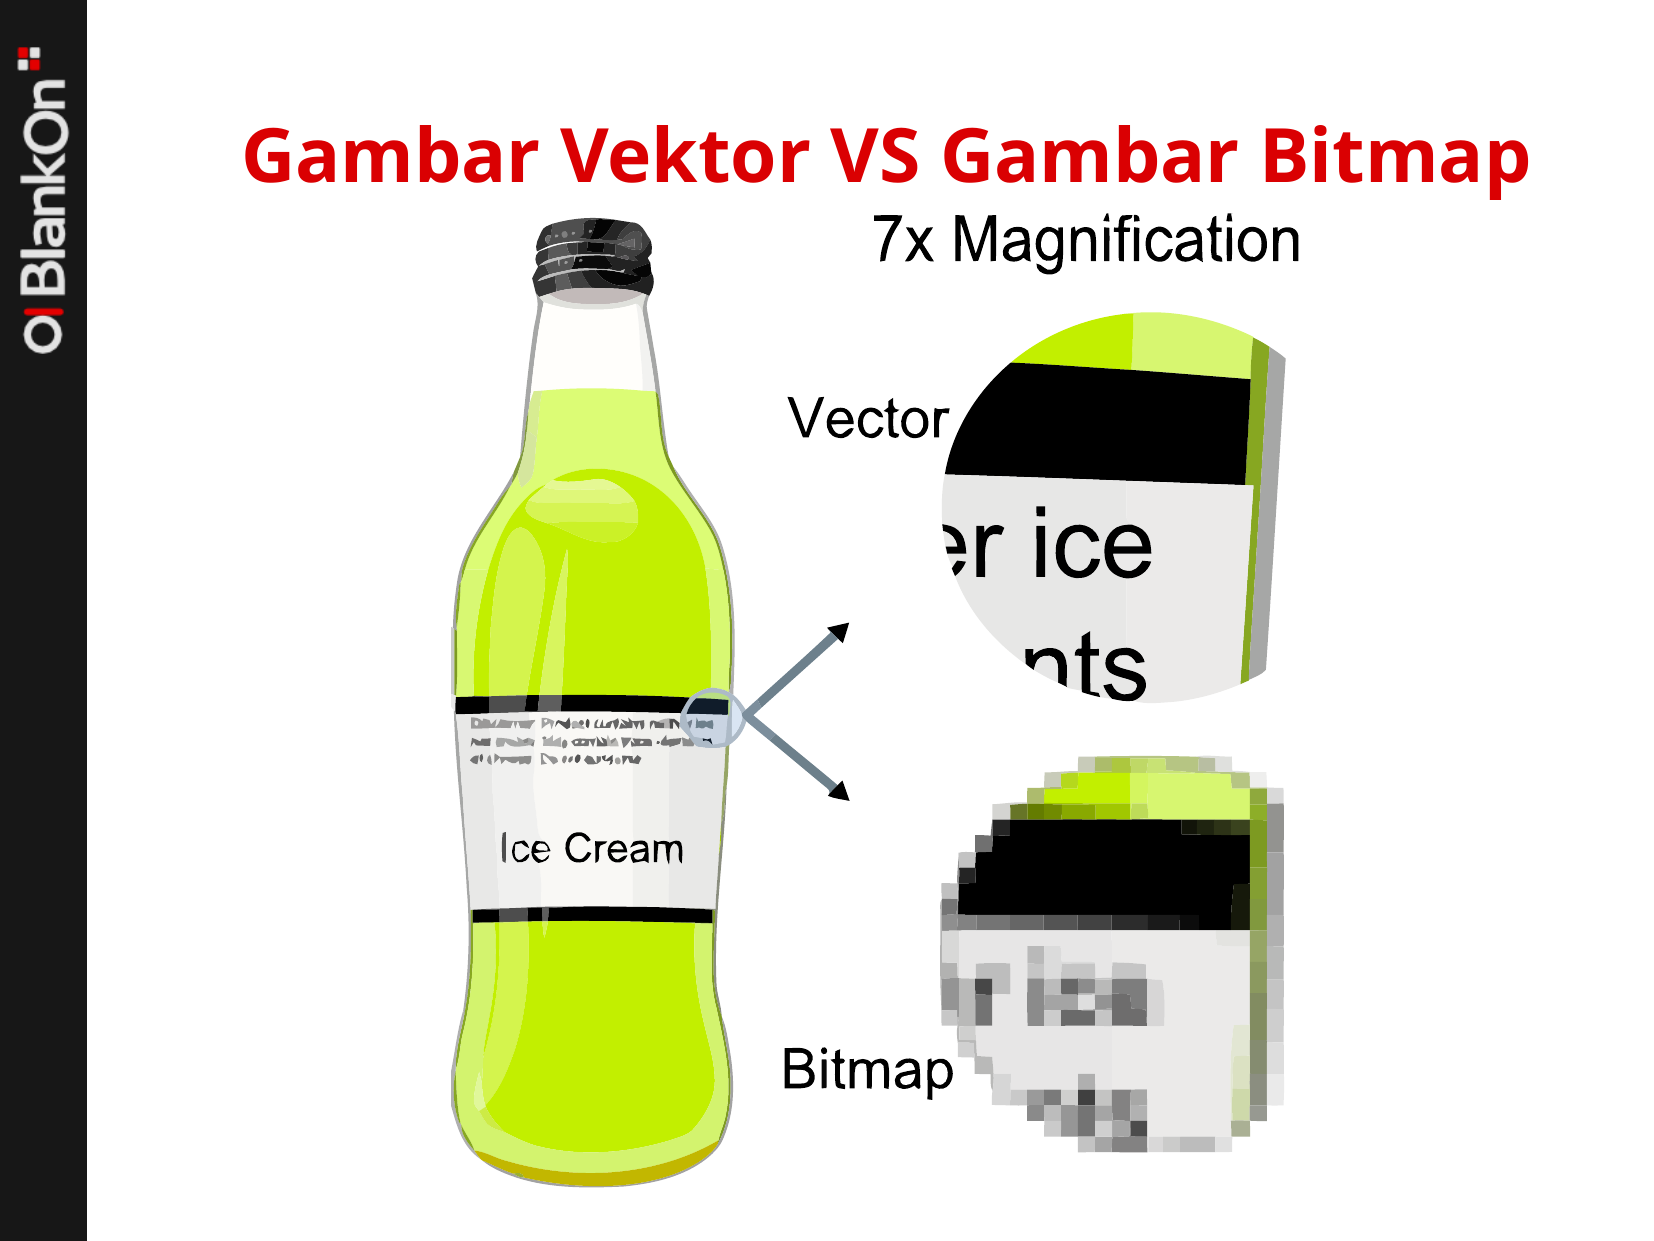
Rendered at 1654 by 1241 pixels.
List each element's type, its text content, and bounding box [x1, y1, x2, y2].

picture [0, 0, 87, 1241]
picture [450, 212, 1300, 1223]
title Gambar Vektor VS Gambar Bitmap [124, 49, 1613, 257]
